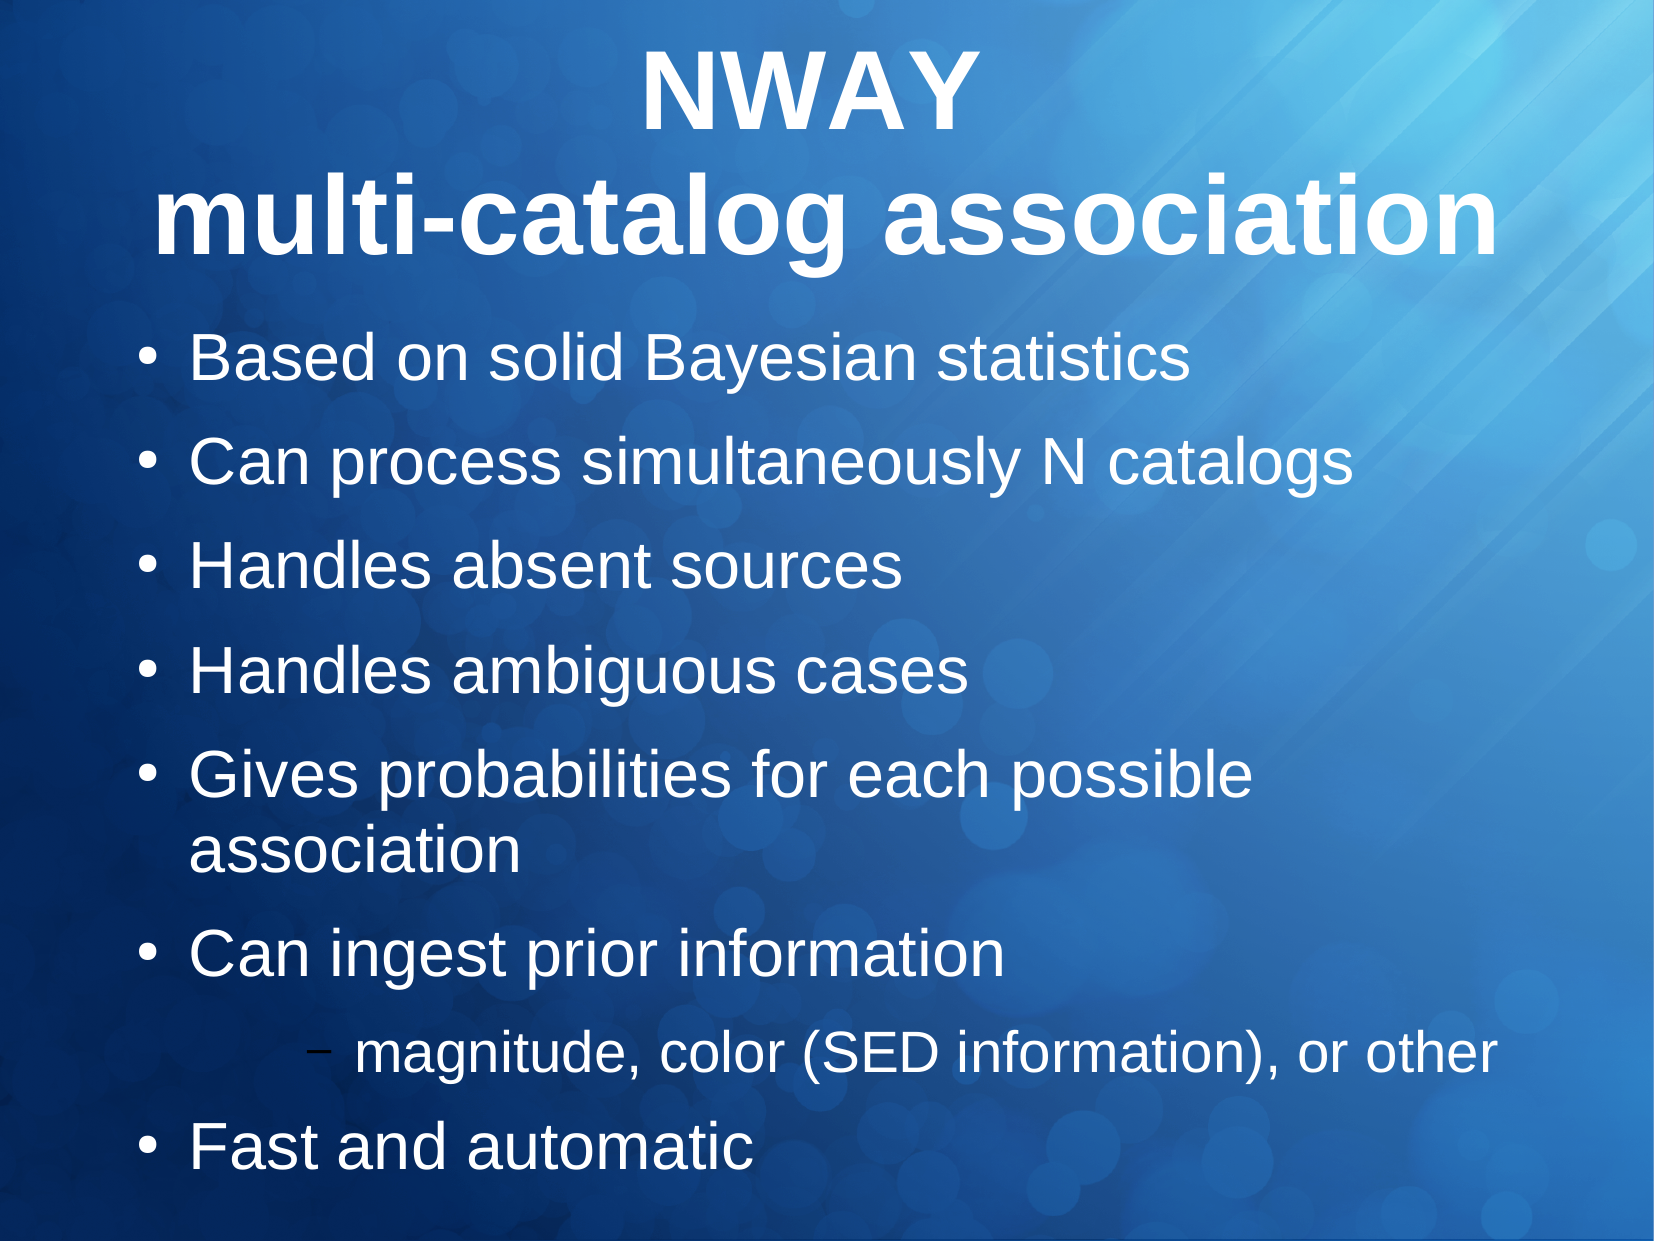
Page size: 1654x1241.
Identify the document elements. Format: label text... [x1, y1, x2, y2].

list Based on solid Bayesian statistics Can process simultaneously N catalogs Handles absent sources Handles ambiguous cases Gives probabilities for each possible association Can ingest prior information magnitude, color (SED information), or other Fast and automatic [118, 319, 1571, 1184]
picture [0, 0, 1654, 1241]
title NWAY multi-catalog association [82, 0, 1571, 314]
